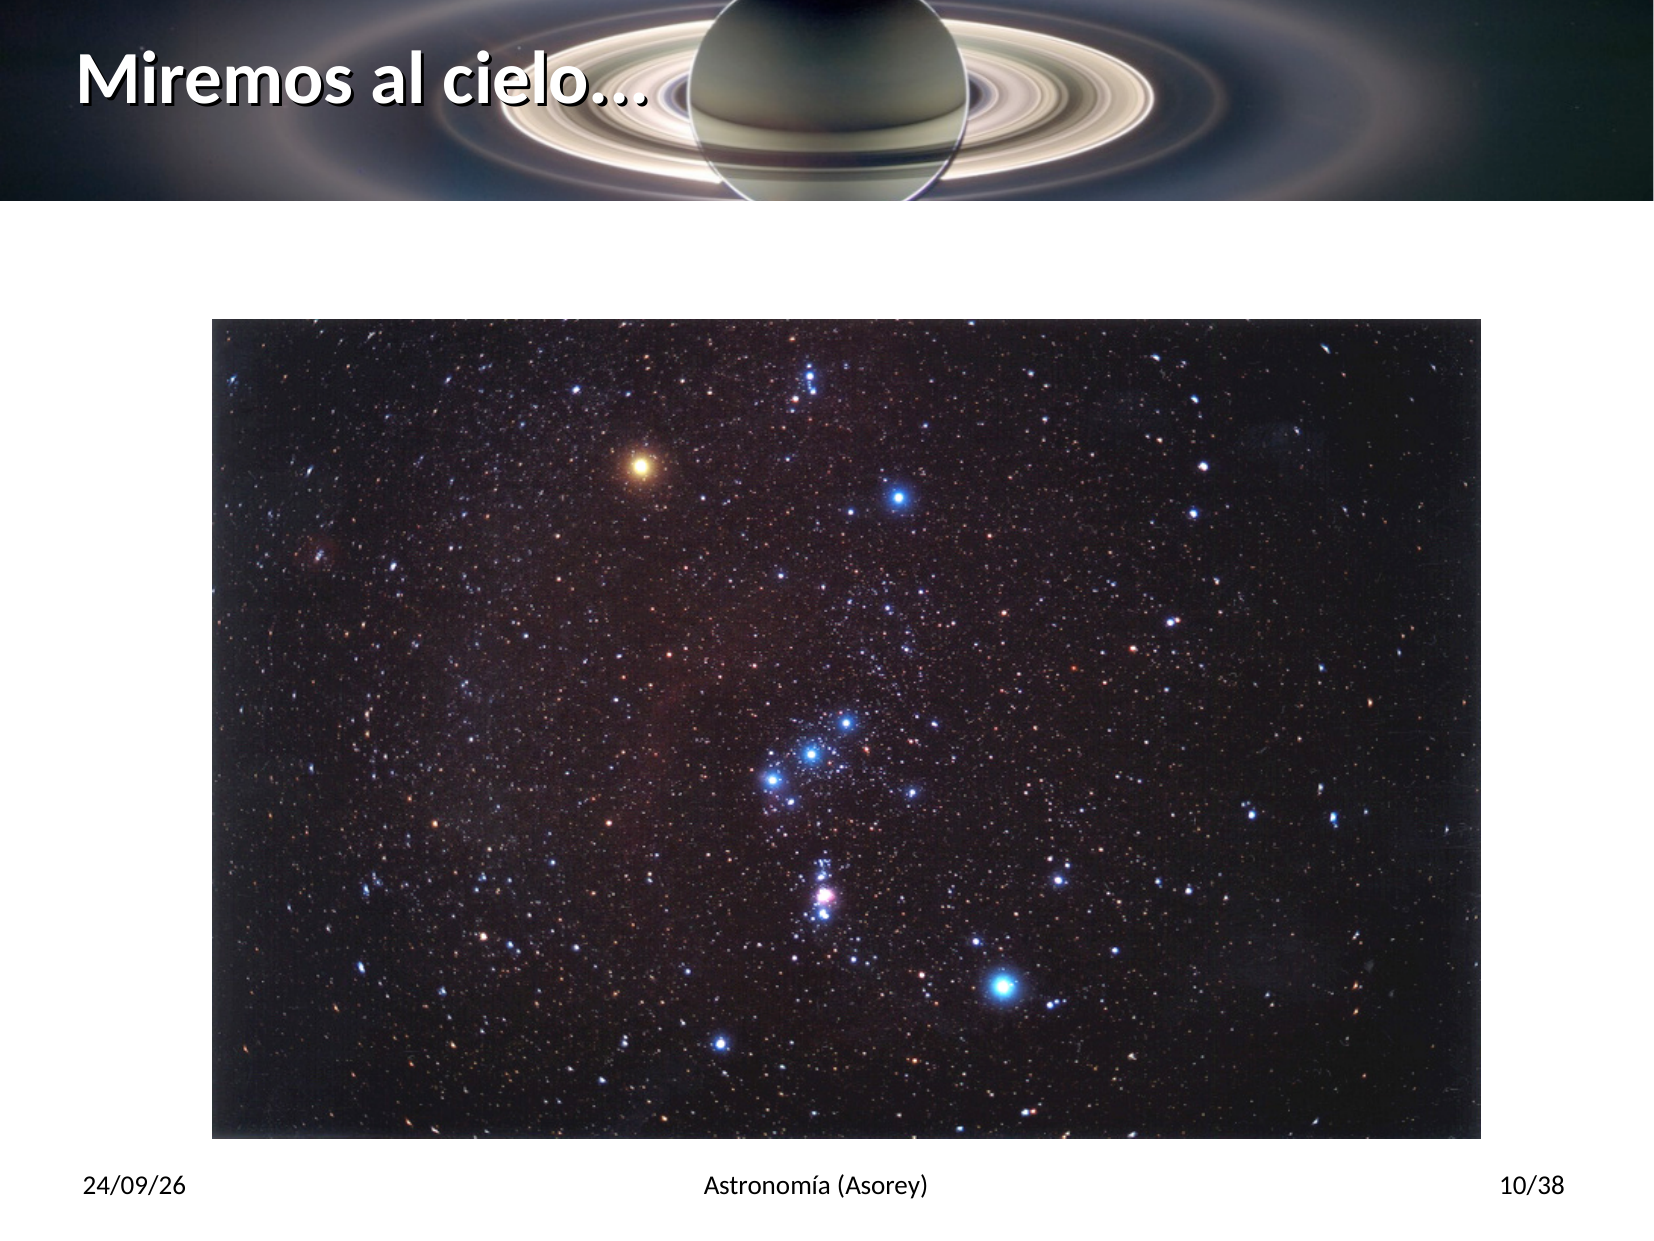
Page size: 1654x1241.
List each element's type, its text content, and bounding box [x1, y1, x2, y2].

picture [212, 319, 1481, 1139]
picture [0, 0, 1654, 201]
title Miremos al cielo... [75, 19, 1564, 151]
